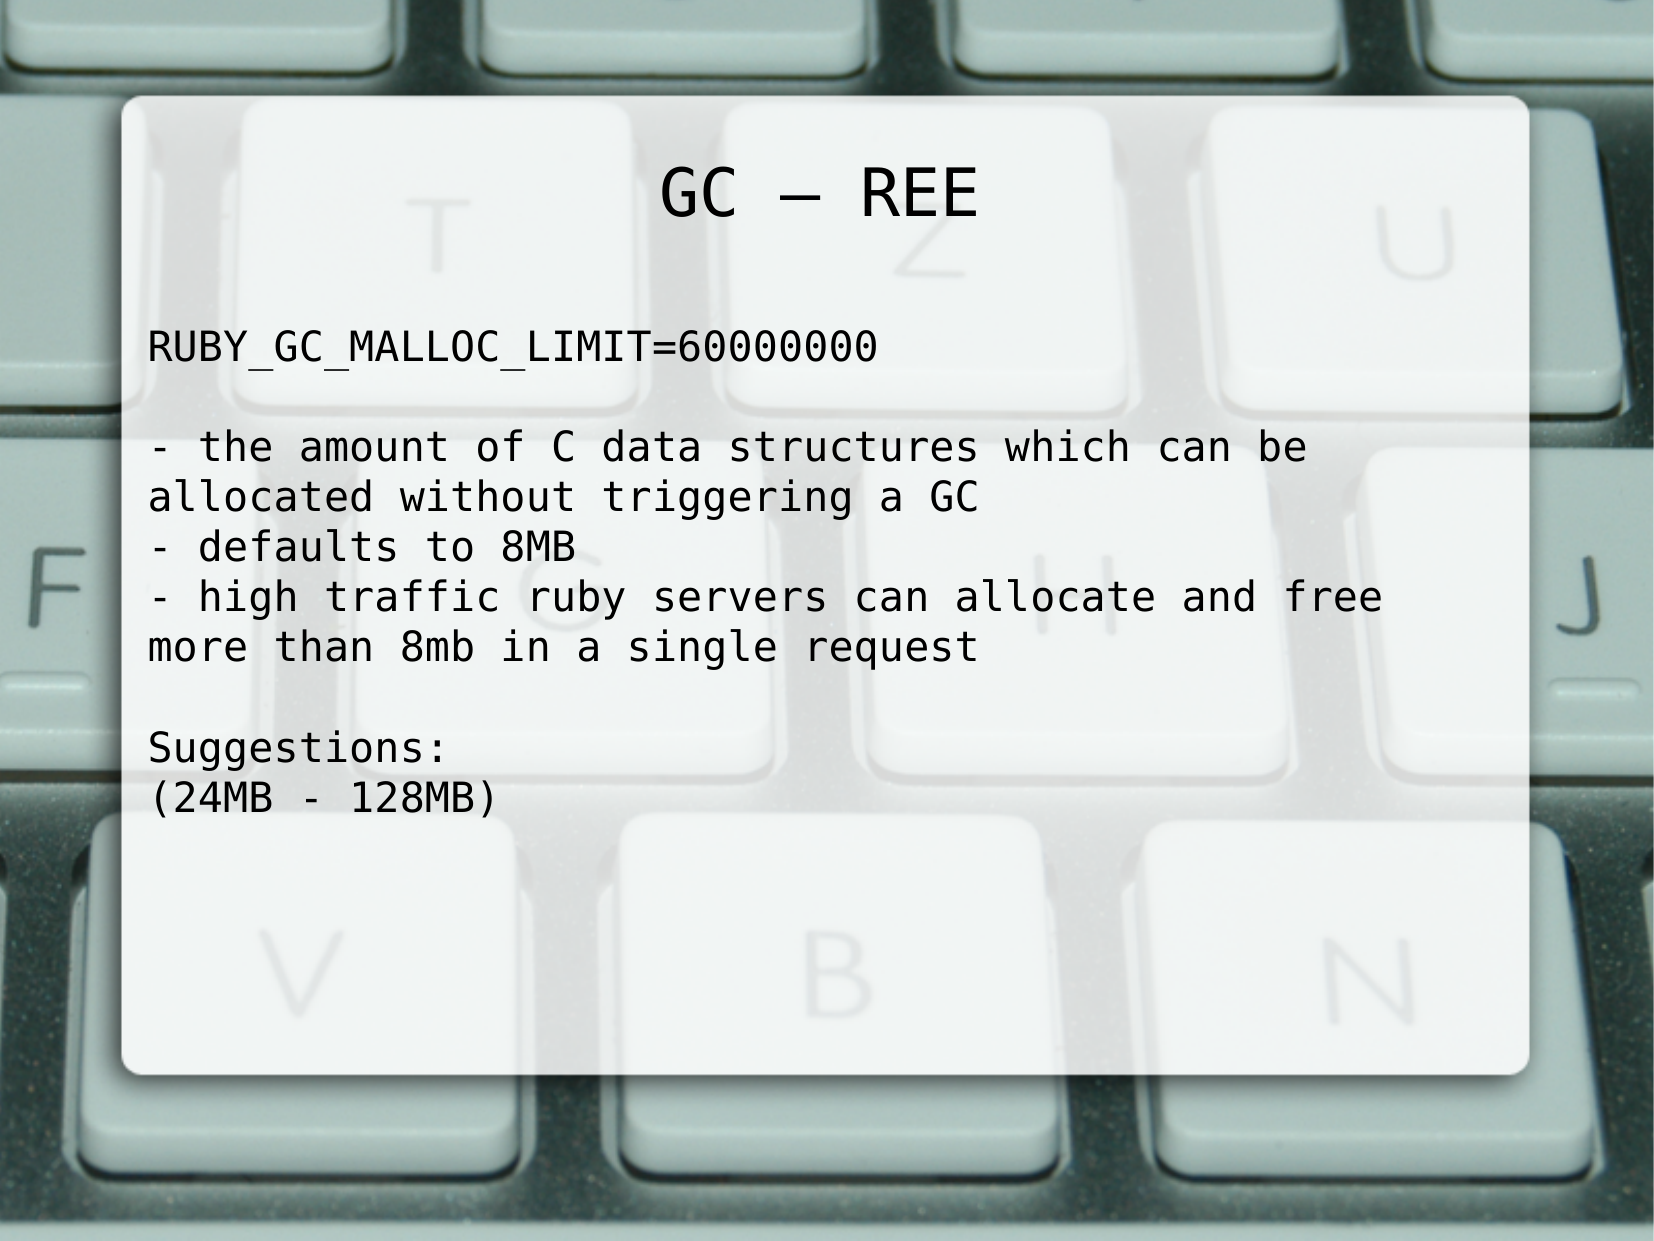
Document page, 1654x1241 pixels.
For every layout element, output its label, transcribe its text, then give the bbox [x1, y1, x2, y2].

title GC – REE [135, 117, 1506, 271]
list RUBY_GC_MALLOC_LIMIT=60000000 - the amount of C data structures which can be allocated without triggering a GC - defaults to 8MB - high traffic ruby servers can allocate and free more than 8mb in a single request Suggestions: (24MB - 128MB) [147, 315, 1506, 1066]
picture [0, 0, 1654, 1241]
